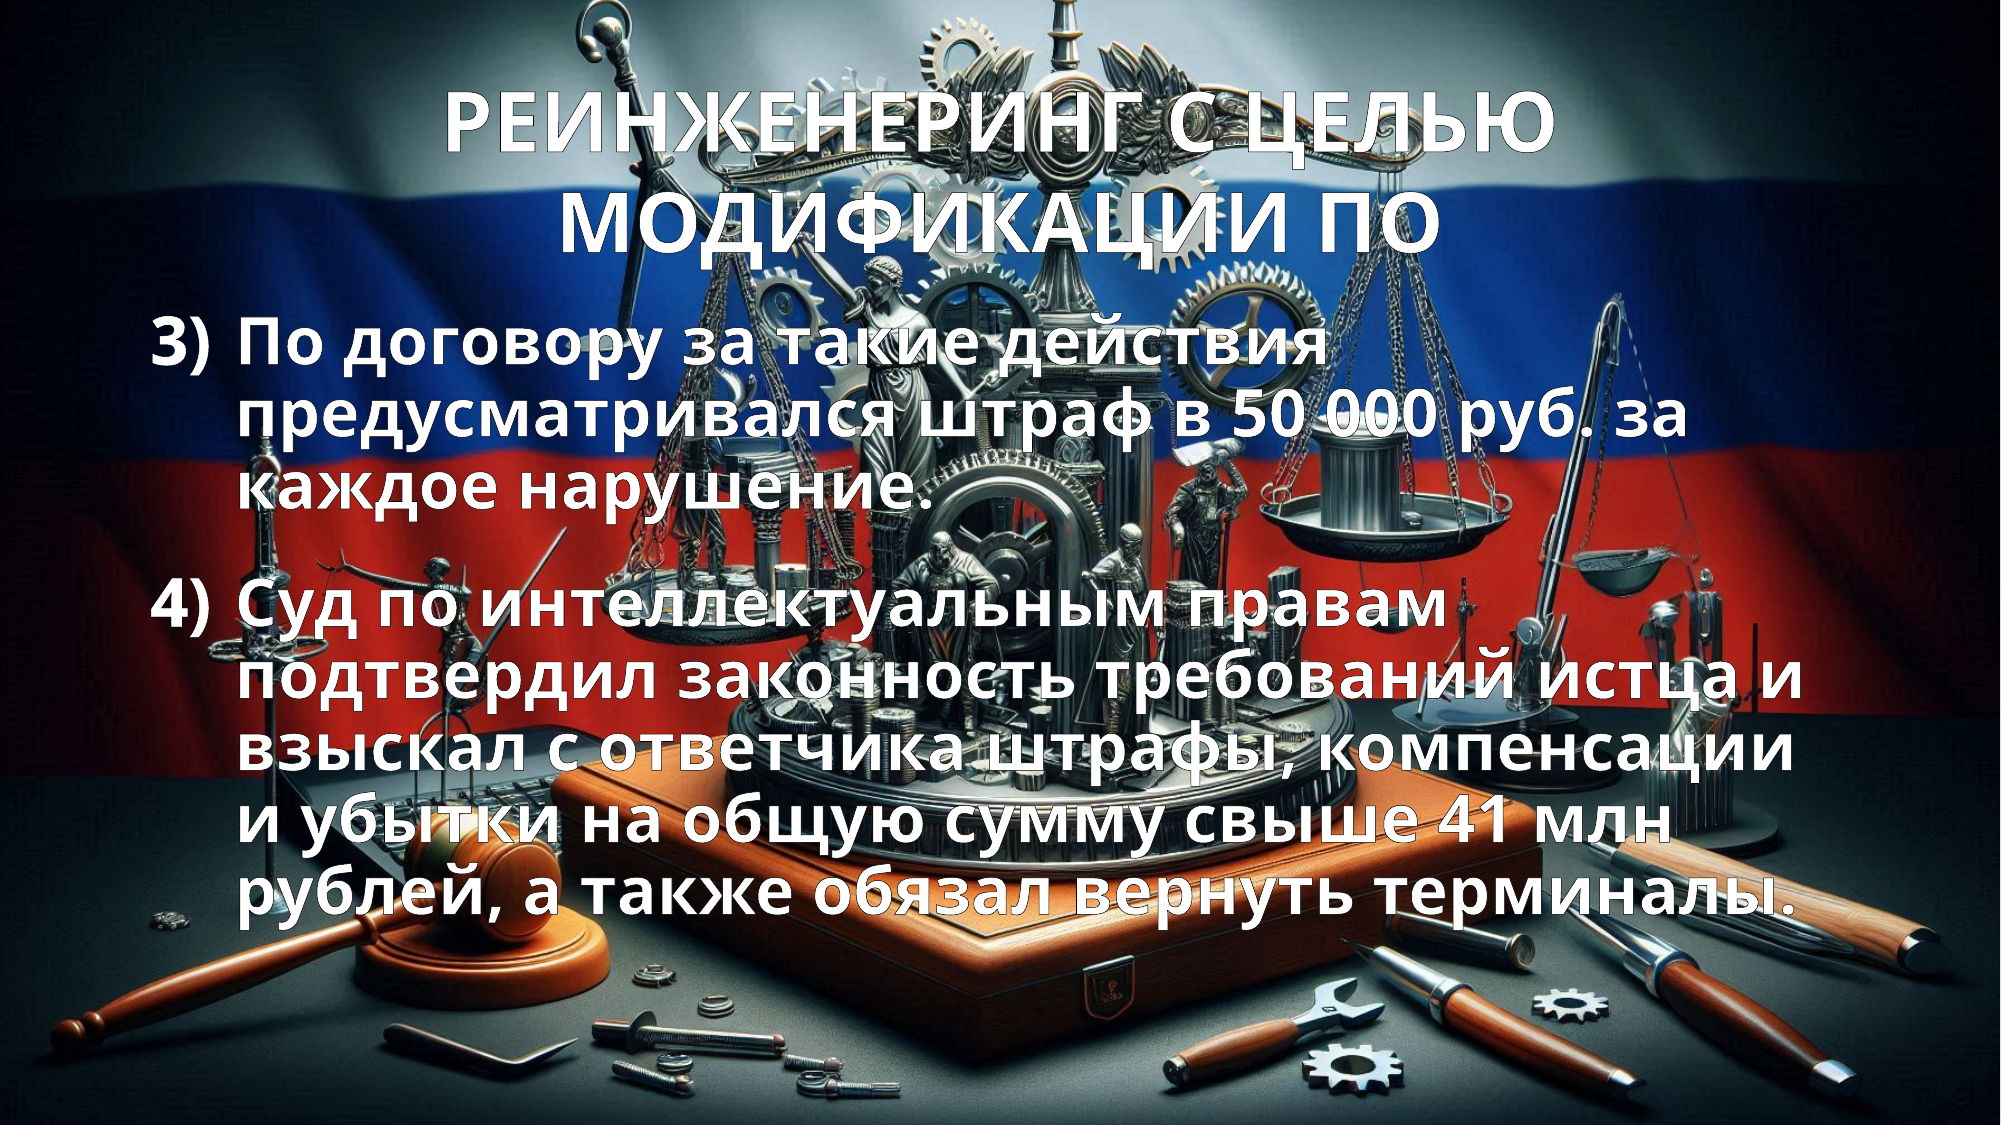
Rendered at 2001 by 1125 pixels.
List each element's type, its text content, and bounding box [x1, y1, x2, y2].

picture [0, 0, 2001, 1125]
list По договору за такие действия предусматривался штраф в 50 000 руб. за каждое нарушение. Суд по интеллектуальным правам подтвердил законность требований истца и взыскал с ответчика штрафы, компенсации и убытки на общую сумму свыше 41 млн рублей, а также обязал вернуть терминалы. [135, 299, 1861, 1014]
title РЕИНЖЕНЕРИНГ С ЦЕЛЬЮ МОДИФИКАЦИИ ПО [137, 59, 1863, 278]
